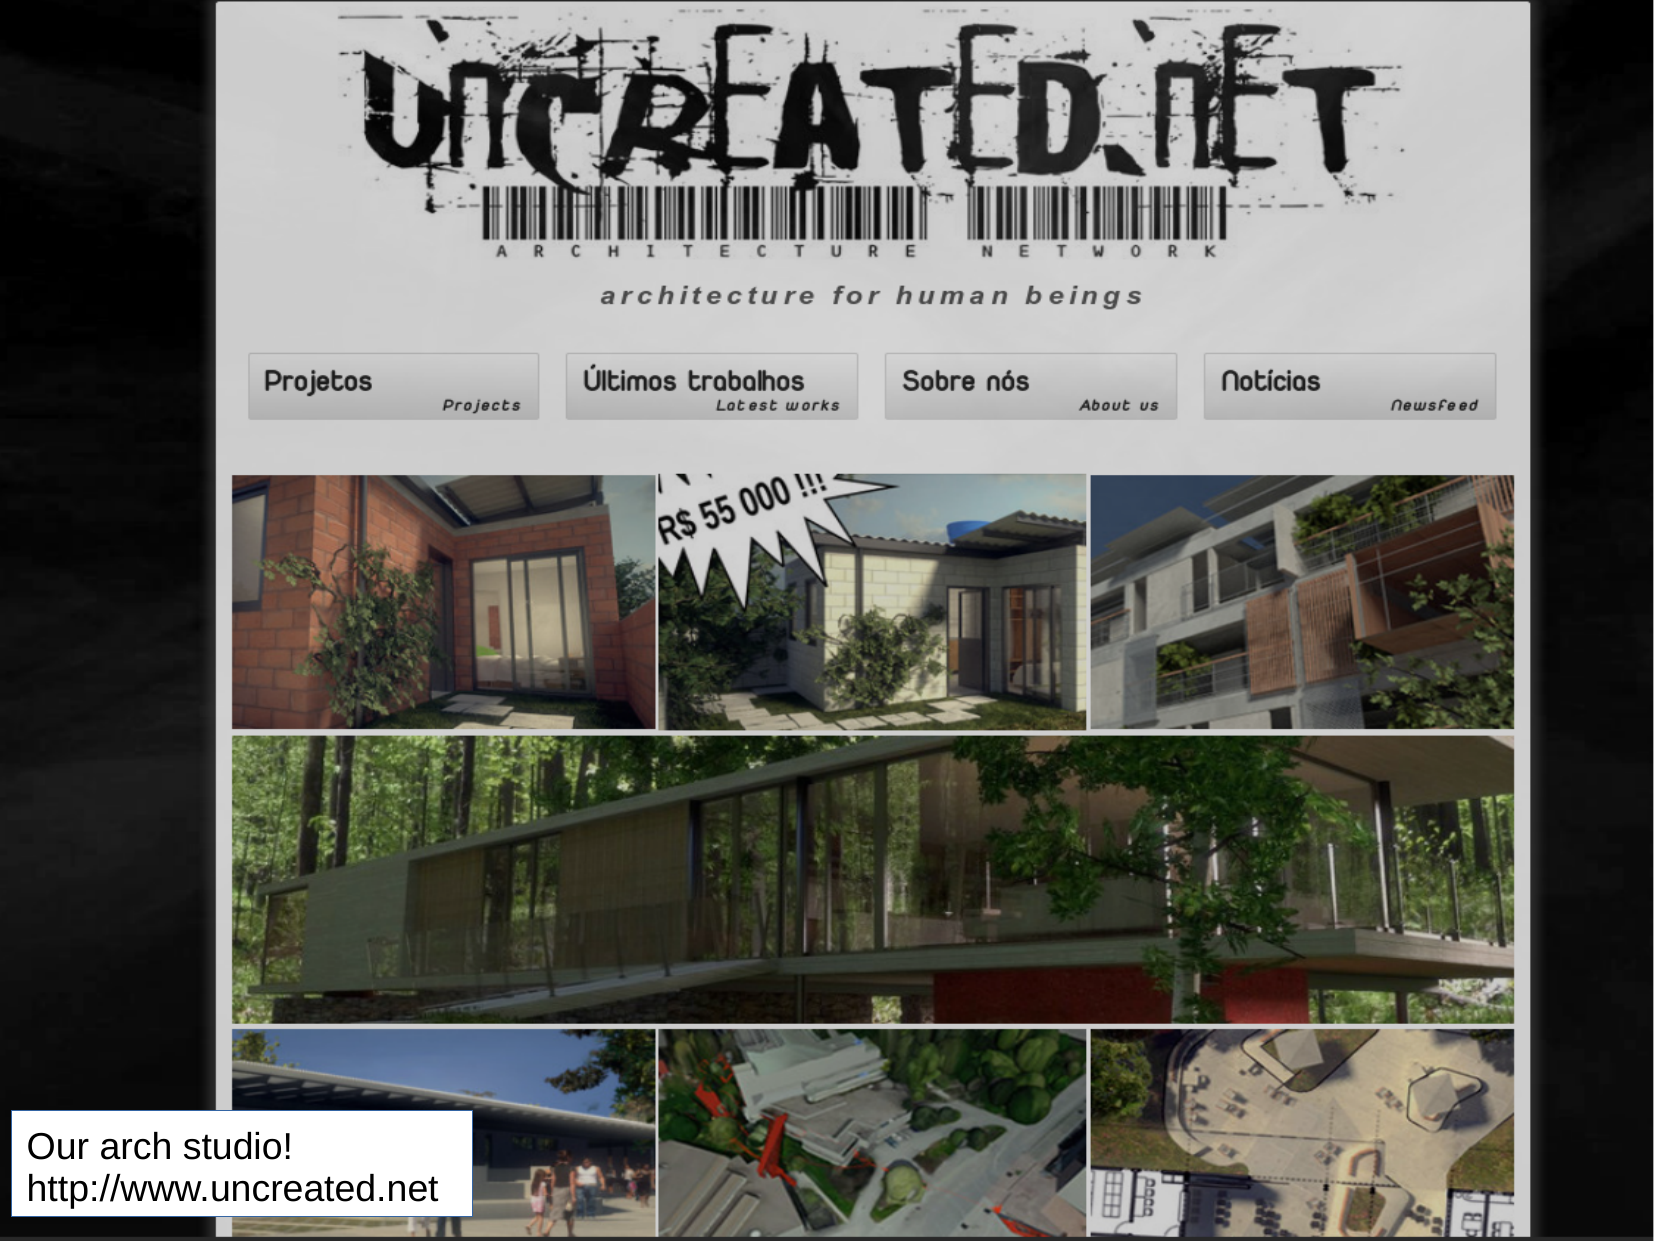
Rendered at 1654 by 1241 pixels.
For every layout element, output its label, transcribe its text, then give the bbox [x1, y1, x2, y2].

text_box [11, 1110, 473, 1217]
picture [0, 0, 1654, 1241]
text_box Our arch studio! http://www.uncreated.net [11, 1117, 454, 1217]
